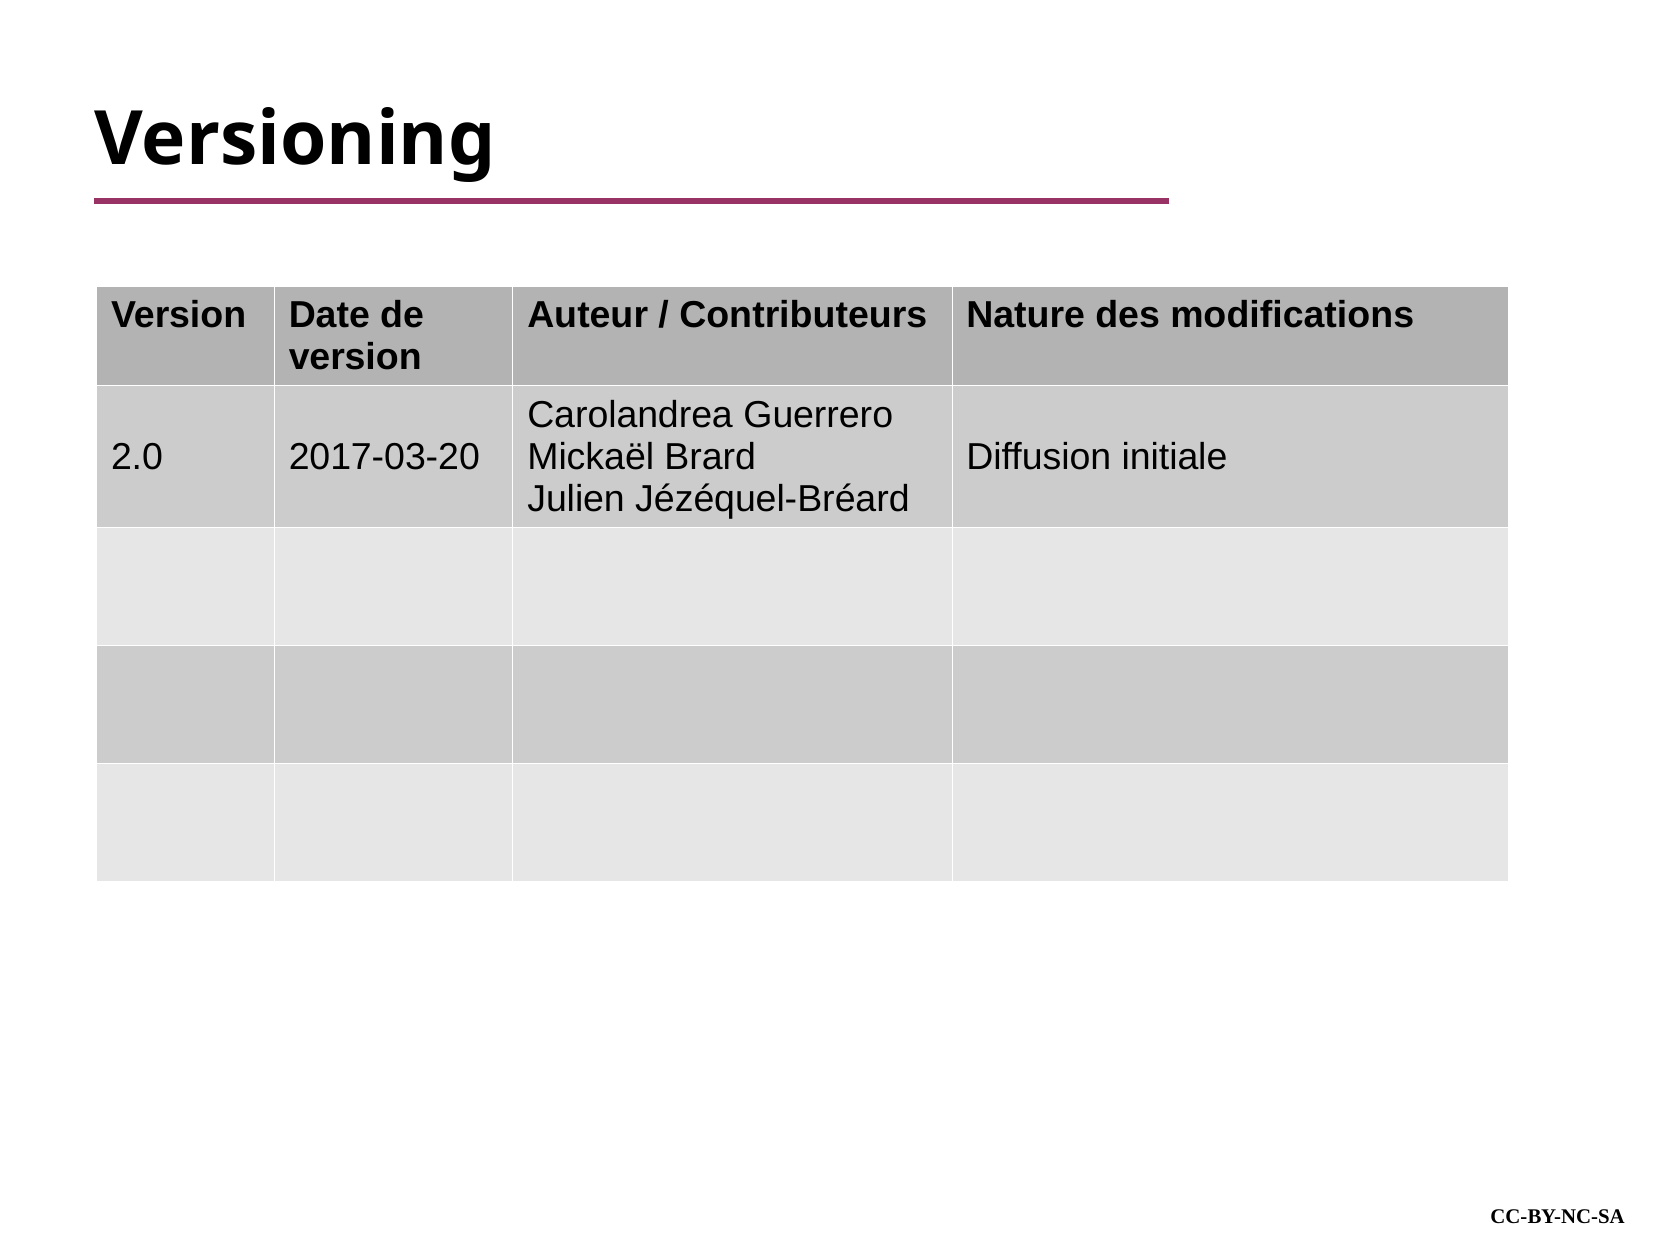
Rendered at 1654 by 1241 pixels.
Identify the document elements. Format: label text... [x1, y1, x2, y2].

table_cell [953, 646, 1508, 763]
table_cell Diffusion initiale [953, 386, 1508, 527]
table_cell Carolandrea Guerrero Mickaël Brard Julien Jézéquel-Bréard [513, 386, 952, 527]
table_cell [97, 528, 274, 645]
table_cell [97, 646, 274, 763]
table_cell [513, 764, 952, 881]
title Versioning [94, 31, 1571, 239]
table_cell [97, 764, 274, 881]
table_cell [275, 528, 512, 645]
table_header Auteur / Contributeurs [513, 287, 952, 385]
table_cell 2.0 [97, 386, 274, 527]
table_cell [513, 646, 952, 763]
table_cell [513, 528, 952, 645]
table_header Date de version [275, 287, 512, 385]
table_header Version [97, 287, 274, 385]
table_cell [275, 764, 512, 881]
table_cell [953, 764, 1508, 881]
table_cell [953, 528, 1508, 645]
text_box [94, 372, 1583, 1170]
table_cell 2017-03-20 [275, 386, 512, 527]
table_header Nature des modifications [953, 287, 1508, 385]
table_cell [275, 646, 512, 763]
